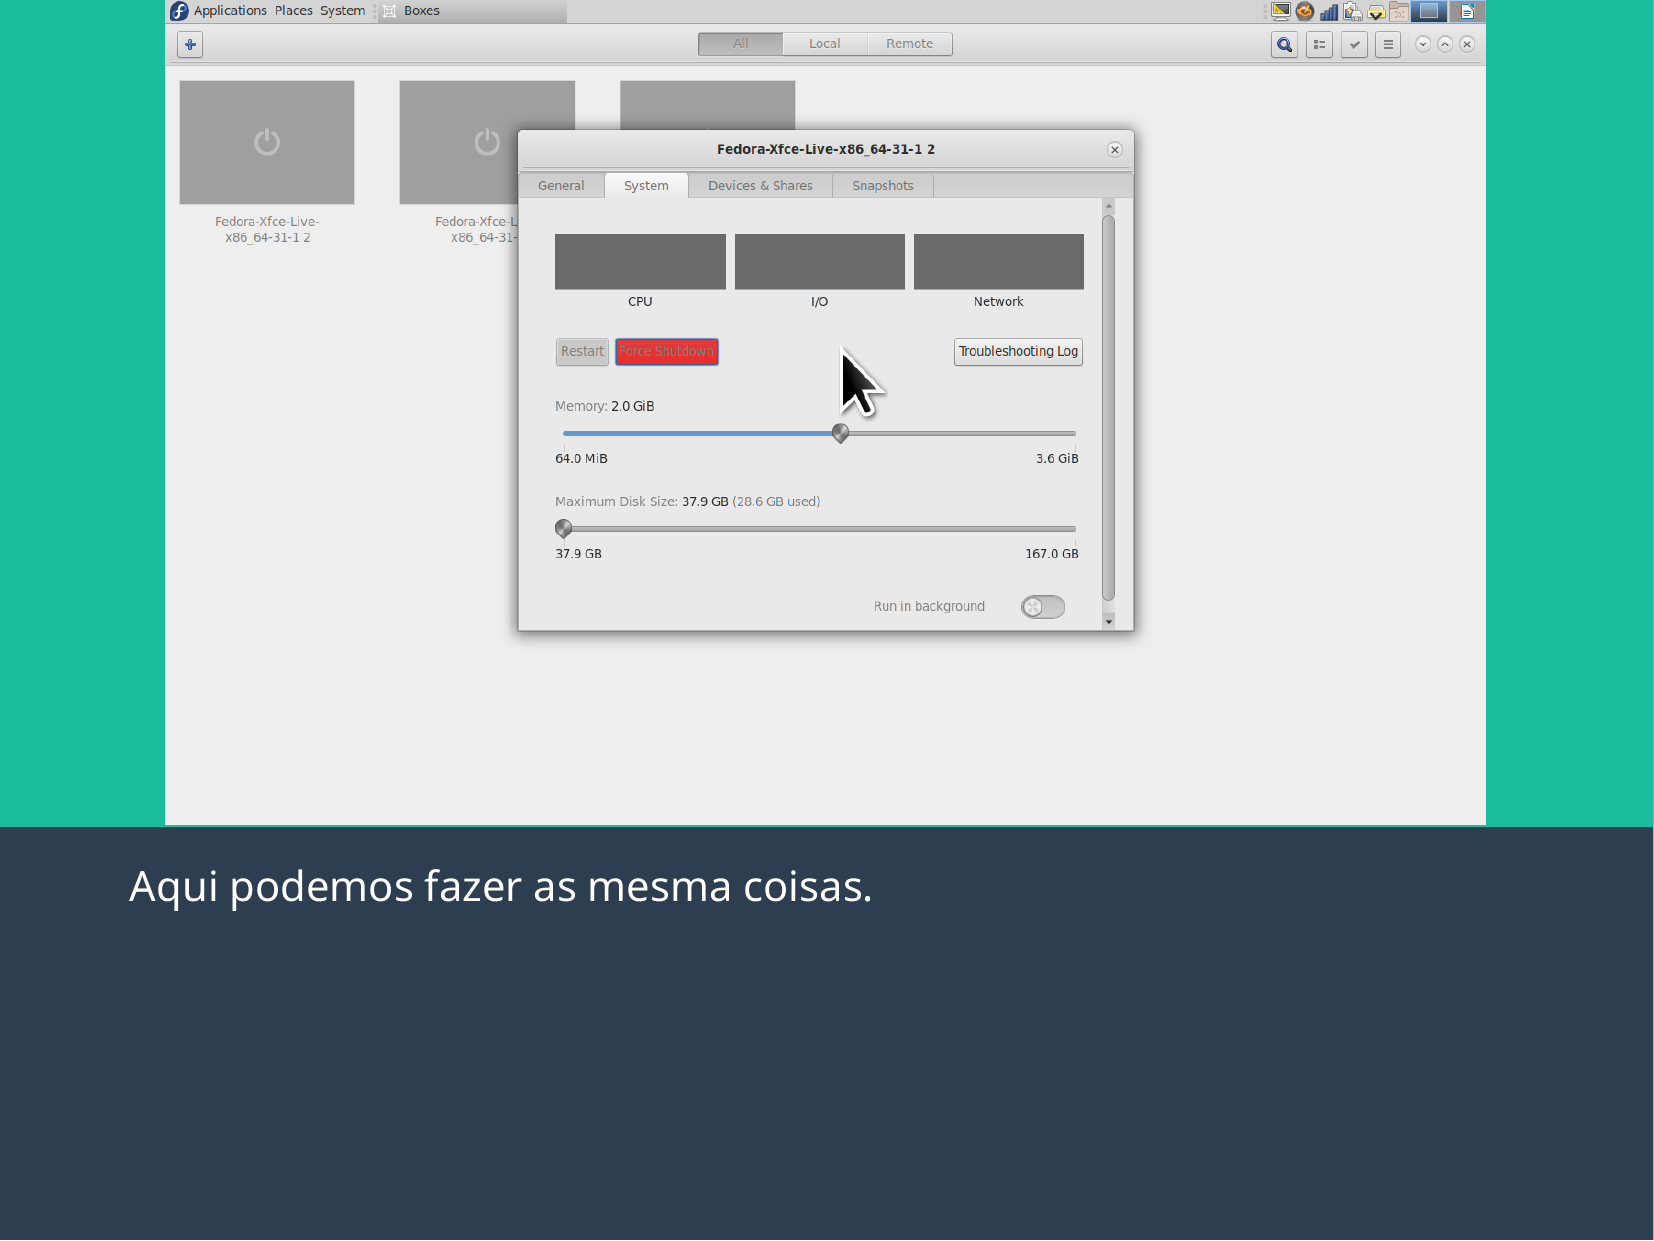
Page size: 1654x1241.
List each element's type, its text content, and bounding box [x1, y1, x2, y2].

picture [165, 0, 1486, 826]
list Aqui podemos fazer as mesma coisas. [59, 856, 1595, 1182]
